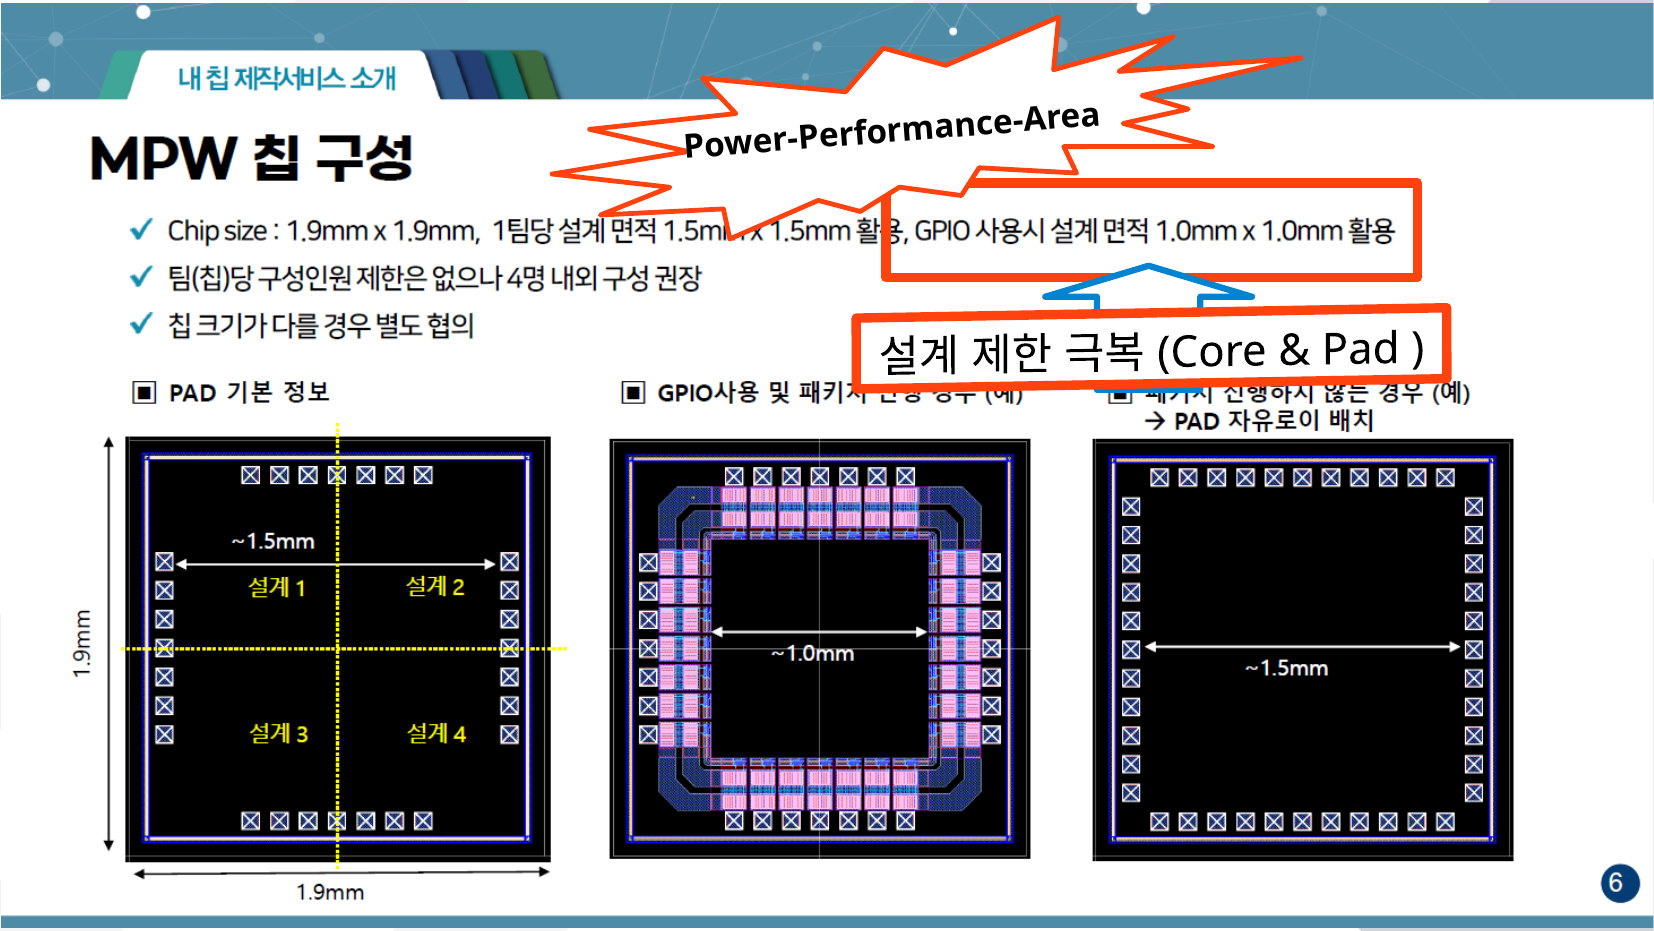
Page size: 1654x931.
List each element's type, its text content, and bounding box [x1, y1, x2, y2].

text_box Power-Performance-Area [551, 17, 1302, 239]
text_box [1096, 383, 1201, 390]
text_box [1045, 265, 1253, 313]
picture [1, 3, 1654, 928]
text_box 설계 제한 극복(Core & Pad ) [856, 307, 1447, 389]
